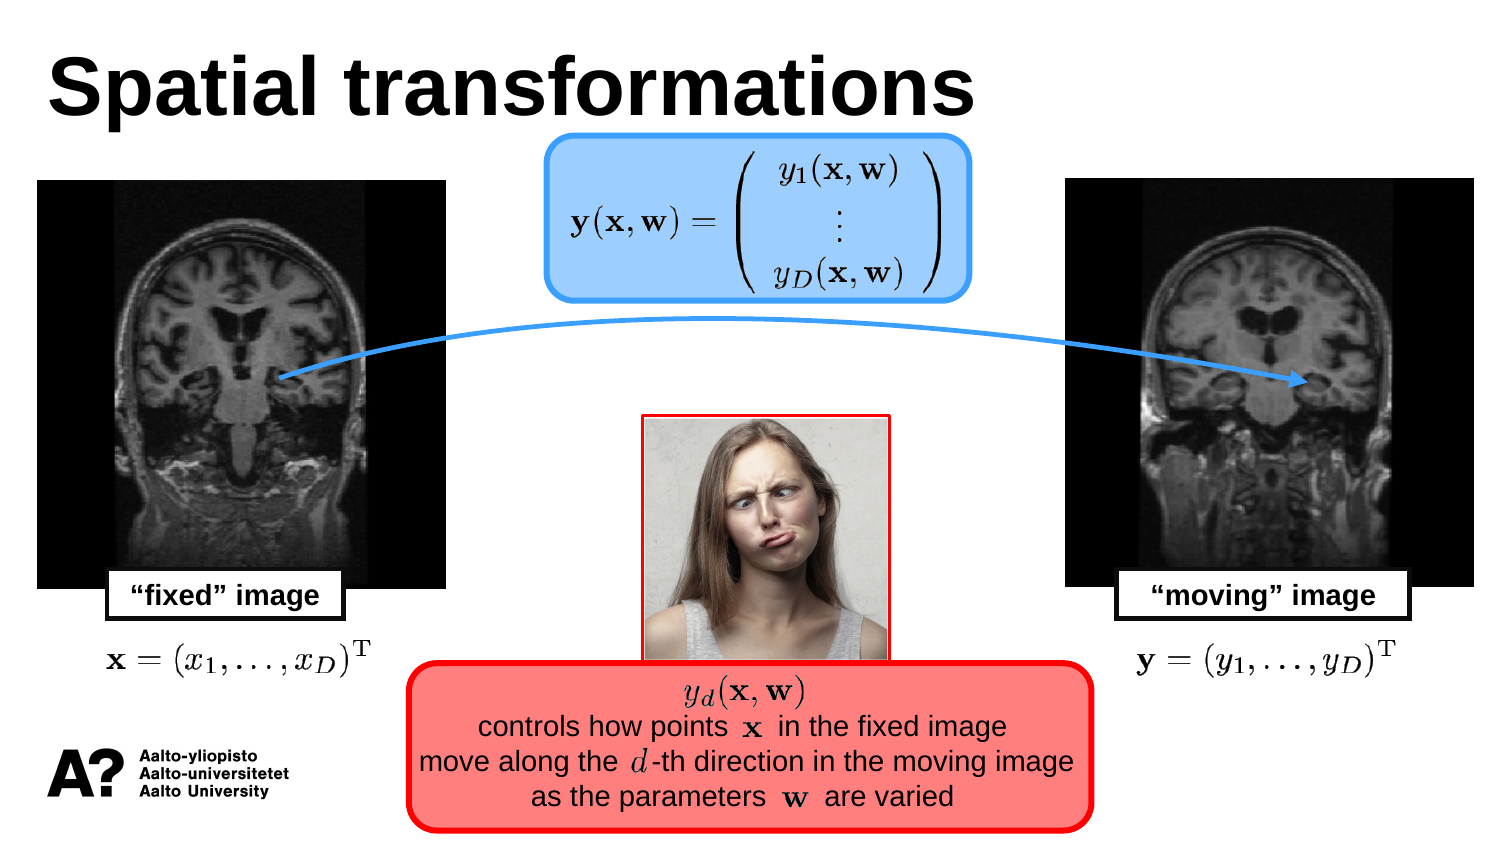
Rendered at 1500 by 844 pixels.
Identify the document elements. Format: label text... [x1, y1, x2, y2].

picture [564, 137, 958, 323]
text_box [546, 137, 564, 299]
picture [0, 627, 379, 844]
text_box “fixed” image [106, 568, 344, 619]
text_box [958, 140, 970, 296]
list controls how points in the fixed image move along the -th direction in the moving image as the parameters are varied [398, 707, 1097, 844]
picture [1130, 627, 1404, 709]
picture [643, 417, 889, 661]
picture [37, 180, 446, 589]
picture [1065, 178, 1474, 587]
picture [775, 774, 817, 814]
text_box [408, 663, 677, 707]
picture [677, 662, 813, 744]
text_box “moving” image [1116, 568, 1410, 619]
text_box [813, 663, 1092, 707]
list Spatial transformations [47, 32, 1442, 197]
